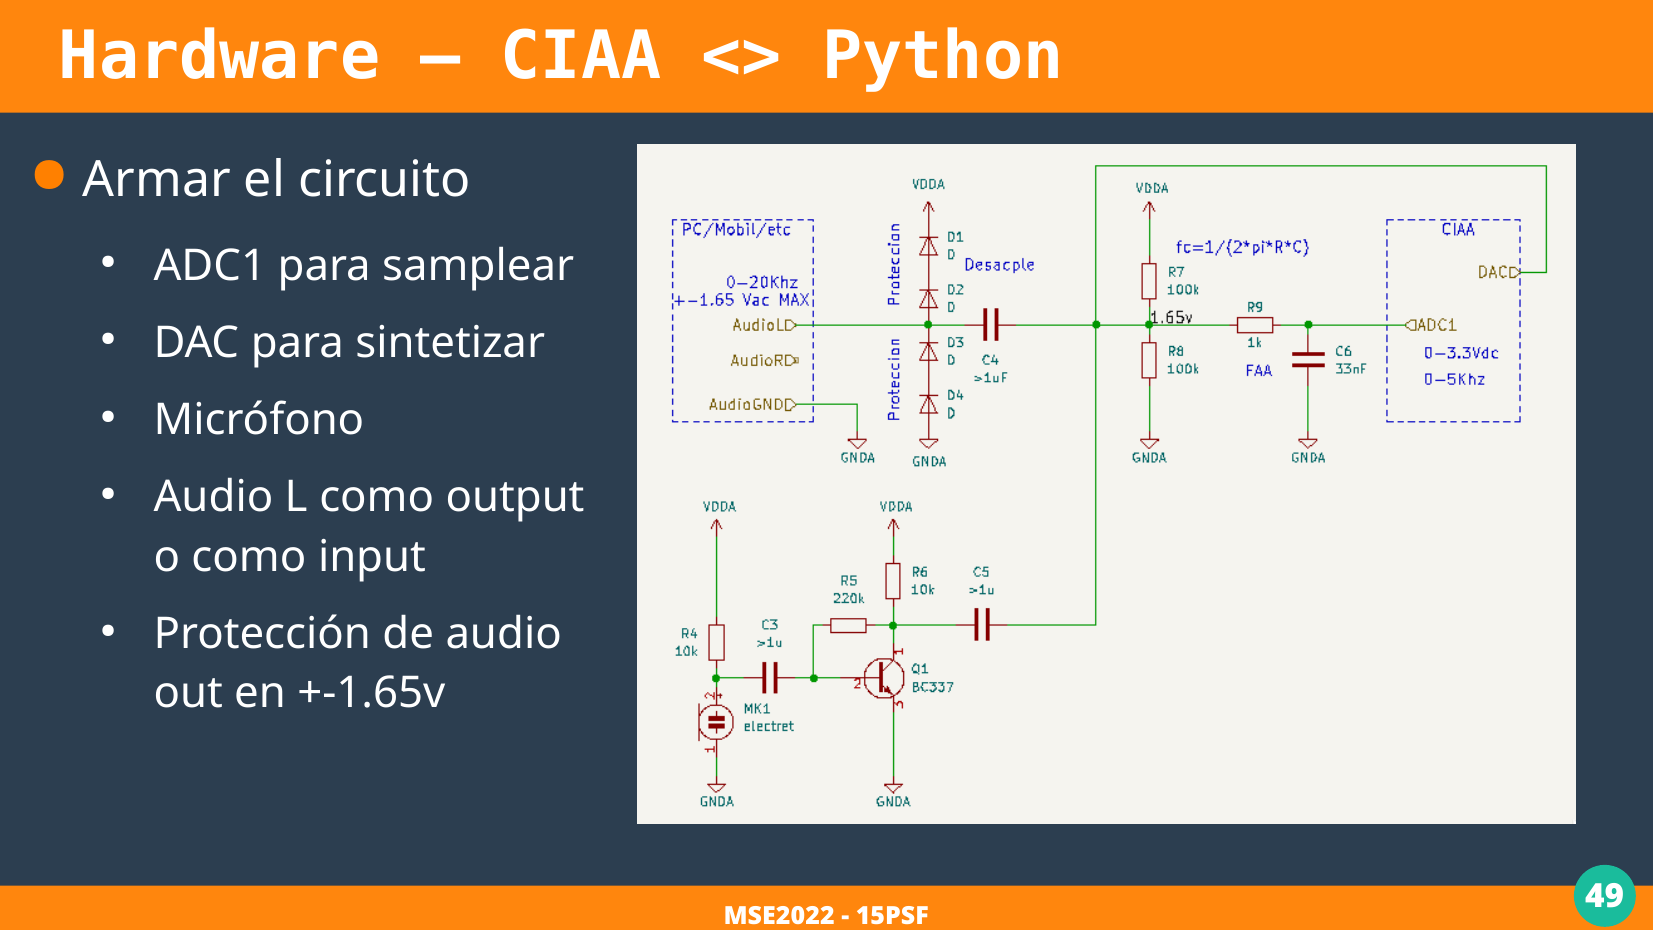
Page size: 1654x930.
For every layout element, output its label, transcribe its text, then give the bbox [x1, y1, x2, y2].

title Hardware – CIAA <> Python [58, 16, 1594, 113]
list Armar el circuito ADC1 para samplear DAC para sintetizar Micrófono Audio L como output o como input Protección de audio out en +-1.65v [11, 143, 601, 800]
picture [637, 144, 1576, 824]
